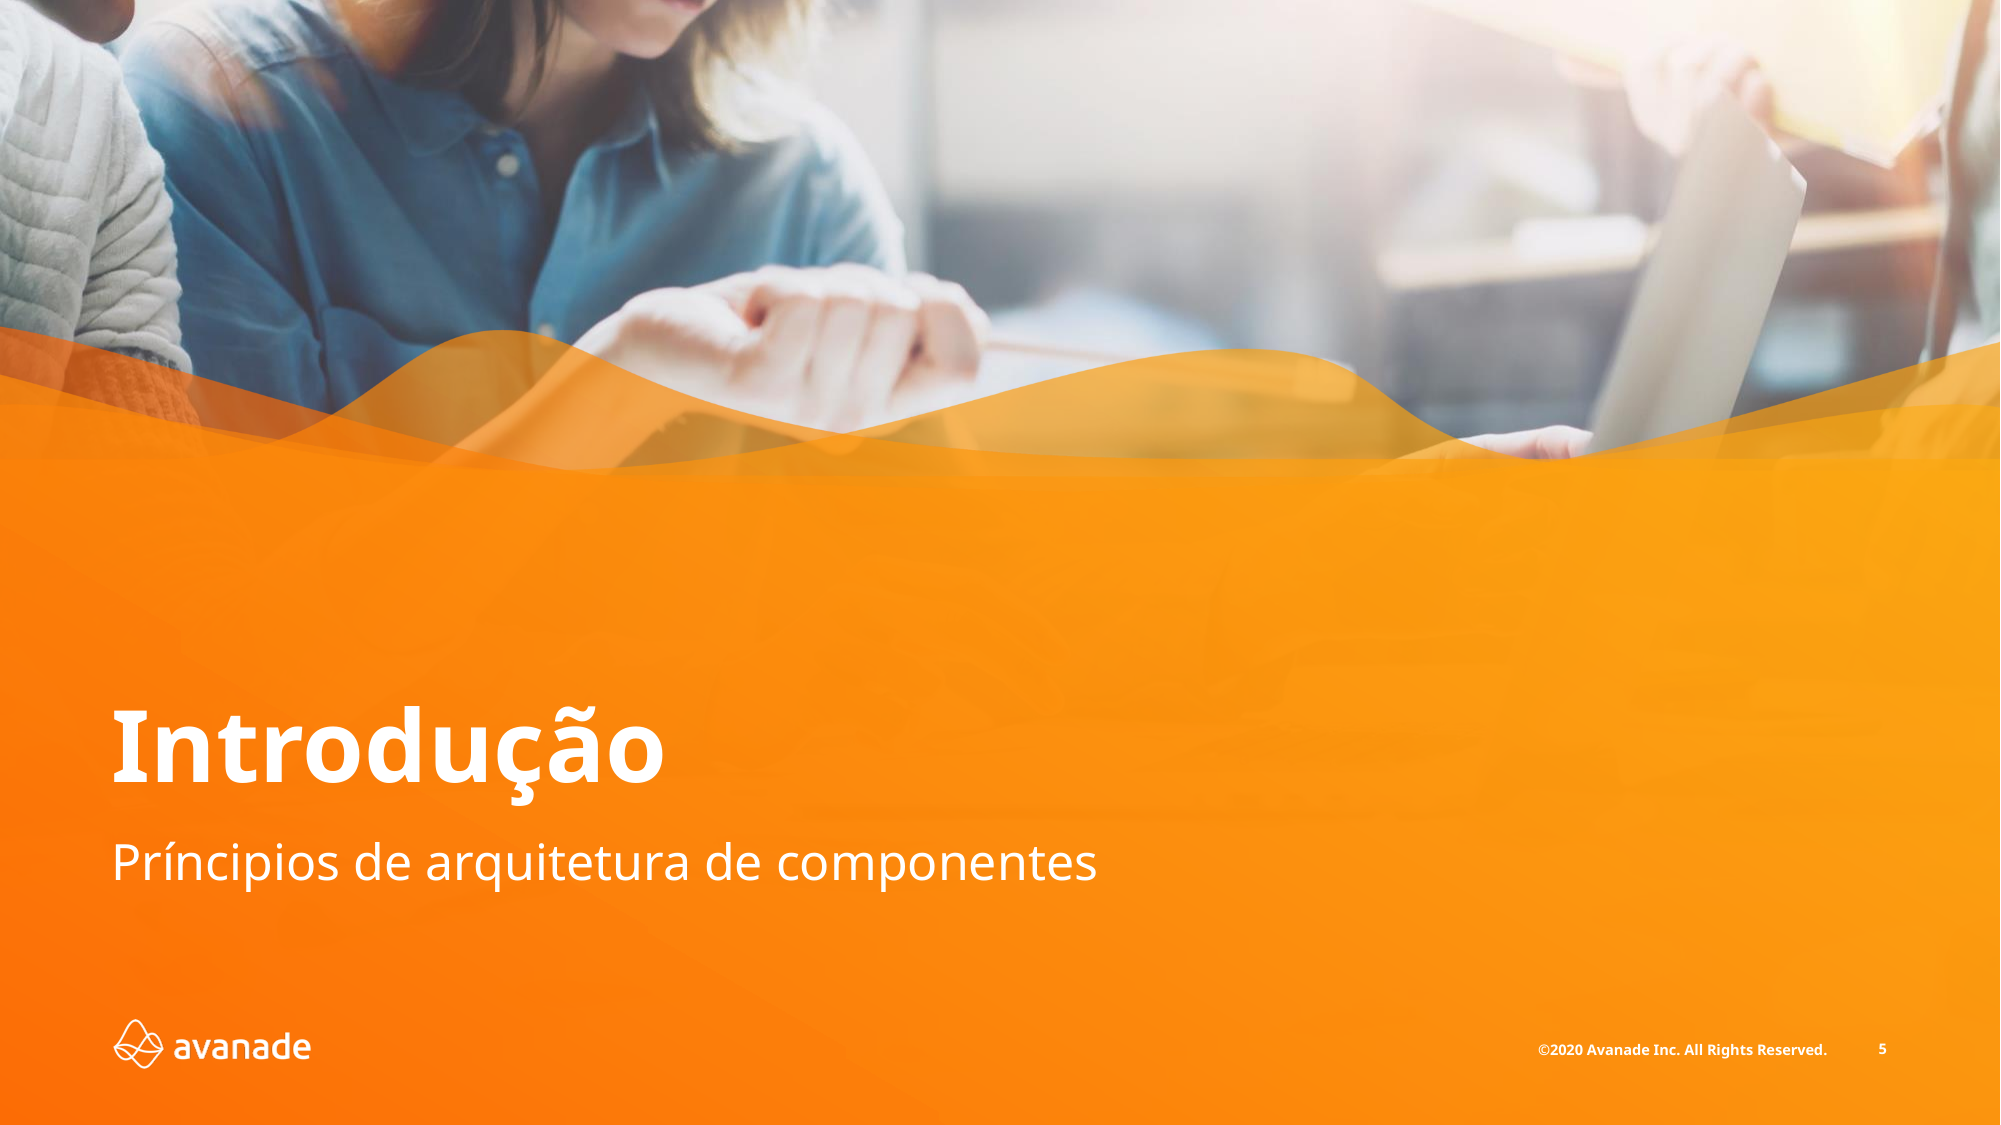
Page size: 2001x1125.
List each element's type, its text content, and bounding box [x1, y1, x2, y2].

list Introdução [96, 675, 1877, 812]
text_box Príncipios de arquitetura de componentes [96, 829, 1197, 974]
picture [0, 0, 2000, 1125]
